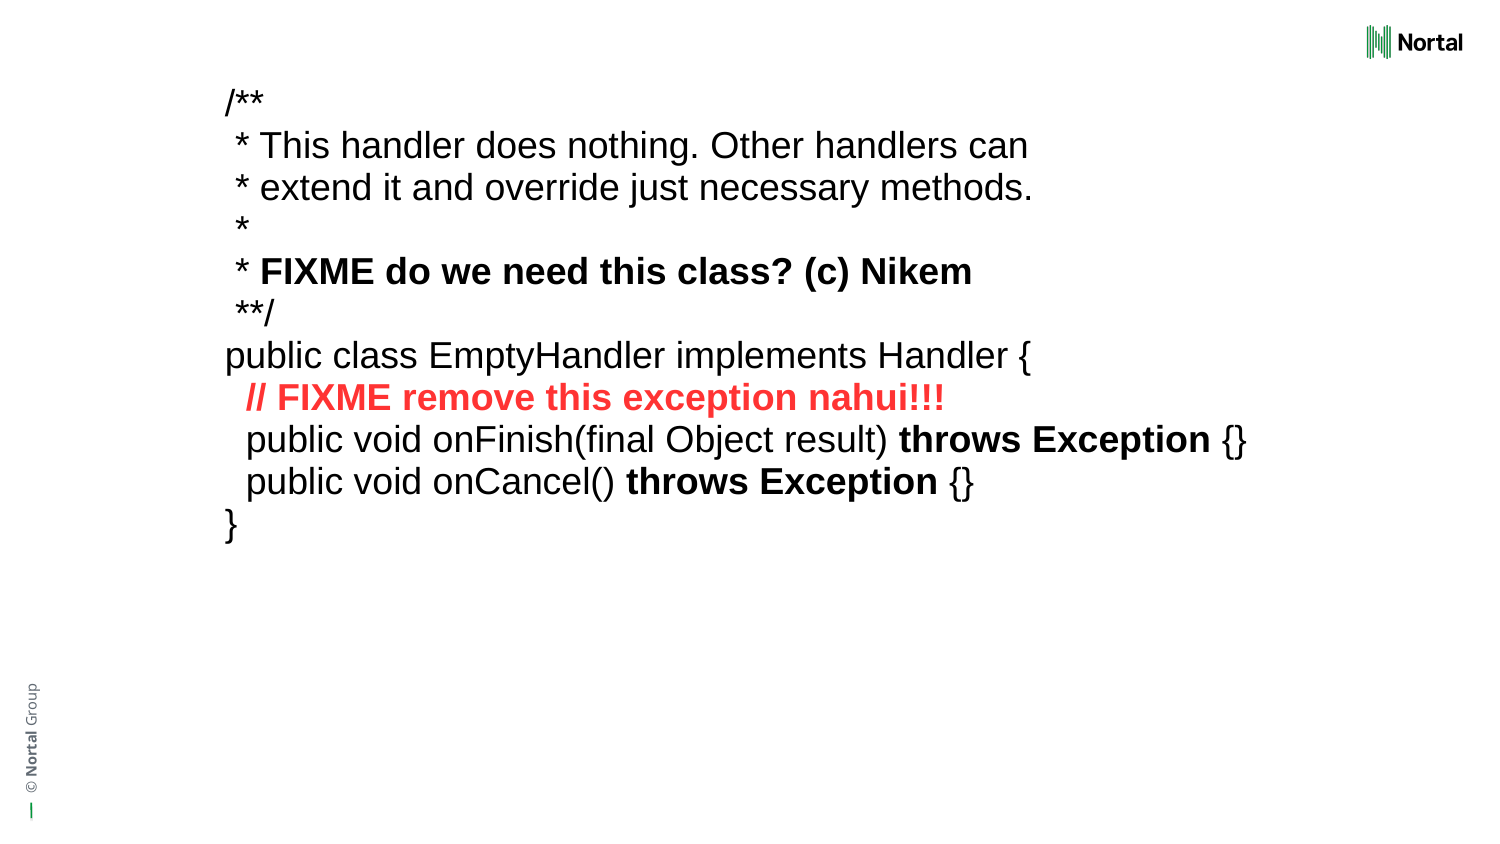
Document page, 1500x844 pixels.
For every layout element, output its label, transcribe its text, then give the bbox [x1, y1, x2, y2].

text_box /** * This handler does nothing. Other handlers can * extend it and override just necessary methods. * * FIXME do we need this class? (c) Nikem **/ public class EmptyHandler implements Handler { // FIXME remove this exception nahui!!! public void onFinish(final Object result) throws Exception {} public void onCancel() throws Exception {} } [210, 75, 1276, 573]
